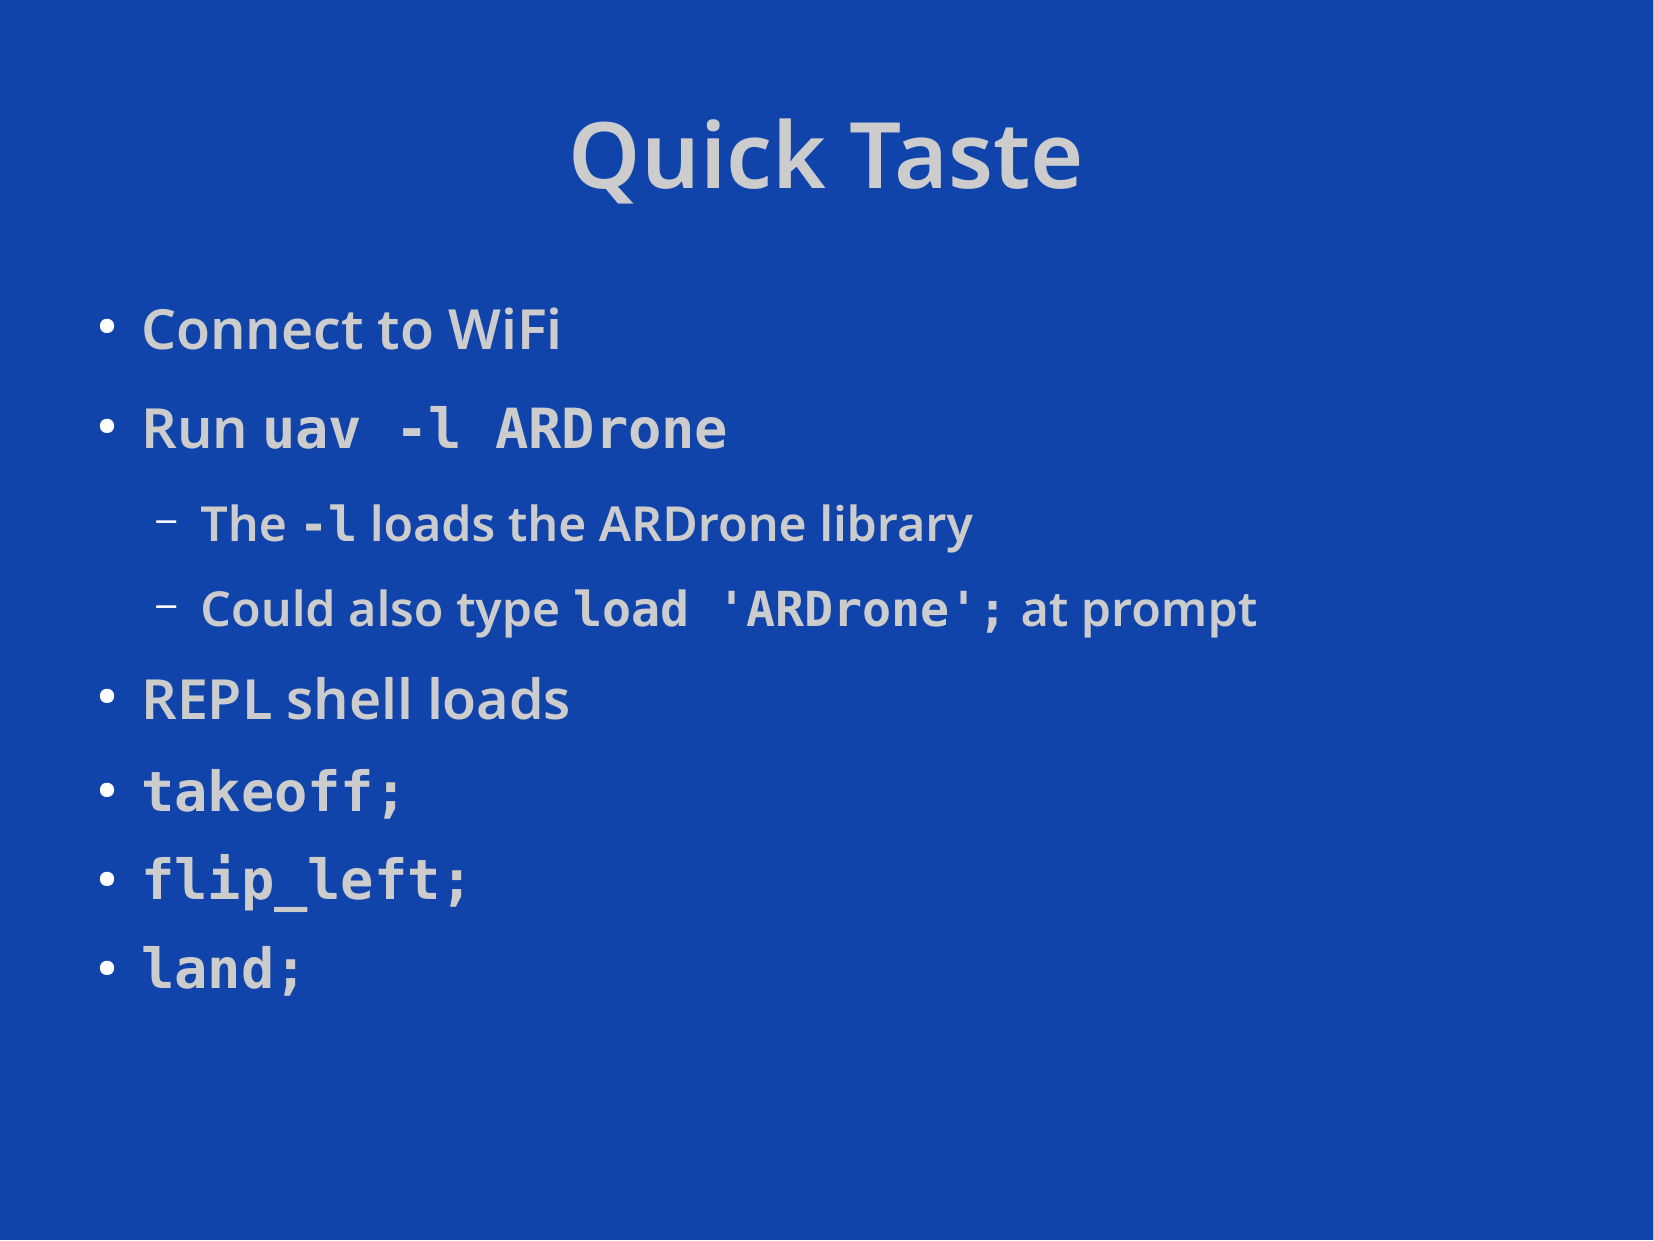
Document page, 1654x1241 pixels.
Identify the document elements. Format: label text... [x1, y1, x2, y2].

list Connect to WiFi Run uav -l ARDrone The -l loads the ARDrone library Could also type load 'ARDrone'; at prompt REPL shell loads takeoff; flip_left; land; [82, 290, 1571, 1010]
title Quick Taste [82, 49, 1571, 257]
